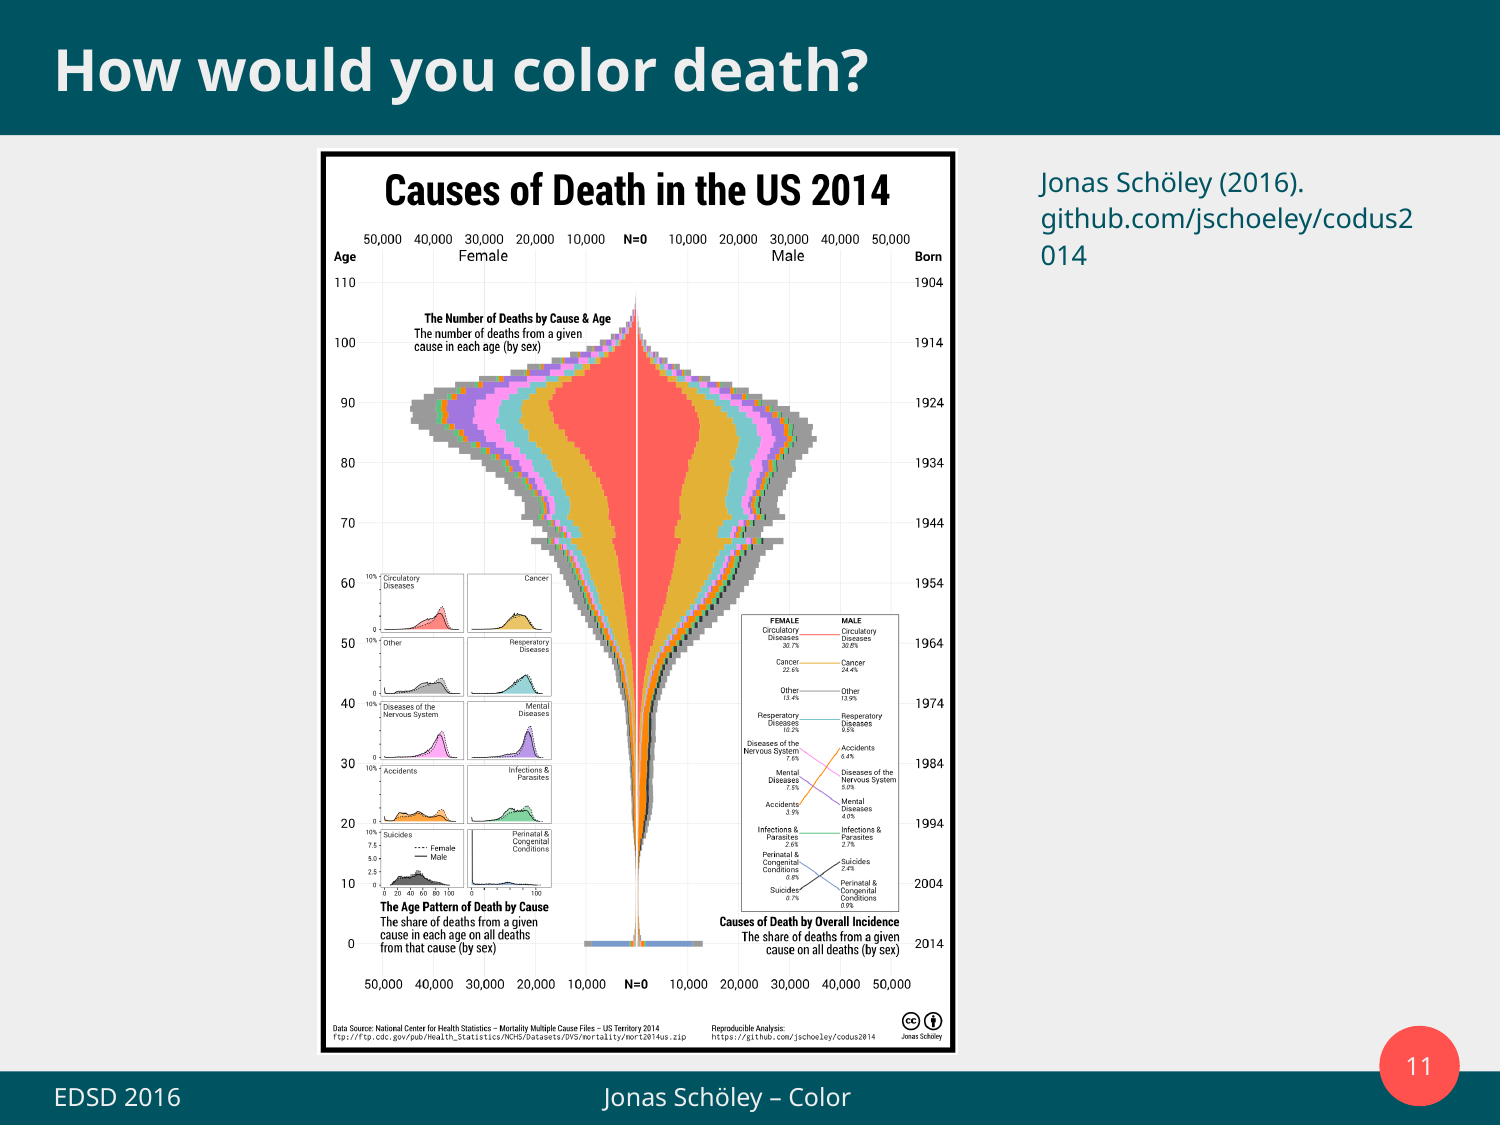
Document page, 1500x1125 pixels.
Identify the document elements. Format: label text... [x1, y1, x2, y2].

picture [317, 148, 958, 1055]
title How would you color death? [53, 0, 1447, 141]
text_box Jonas Schöley (2016). github.com/jschoeley/codus2014 [1025, 155, 1441, 261]
